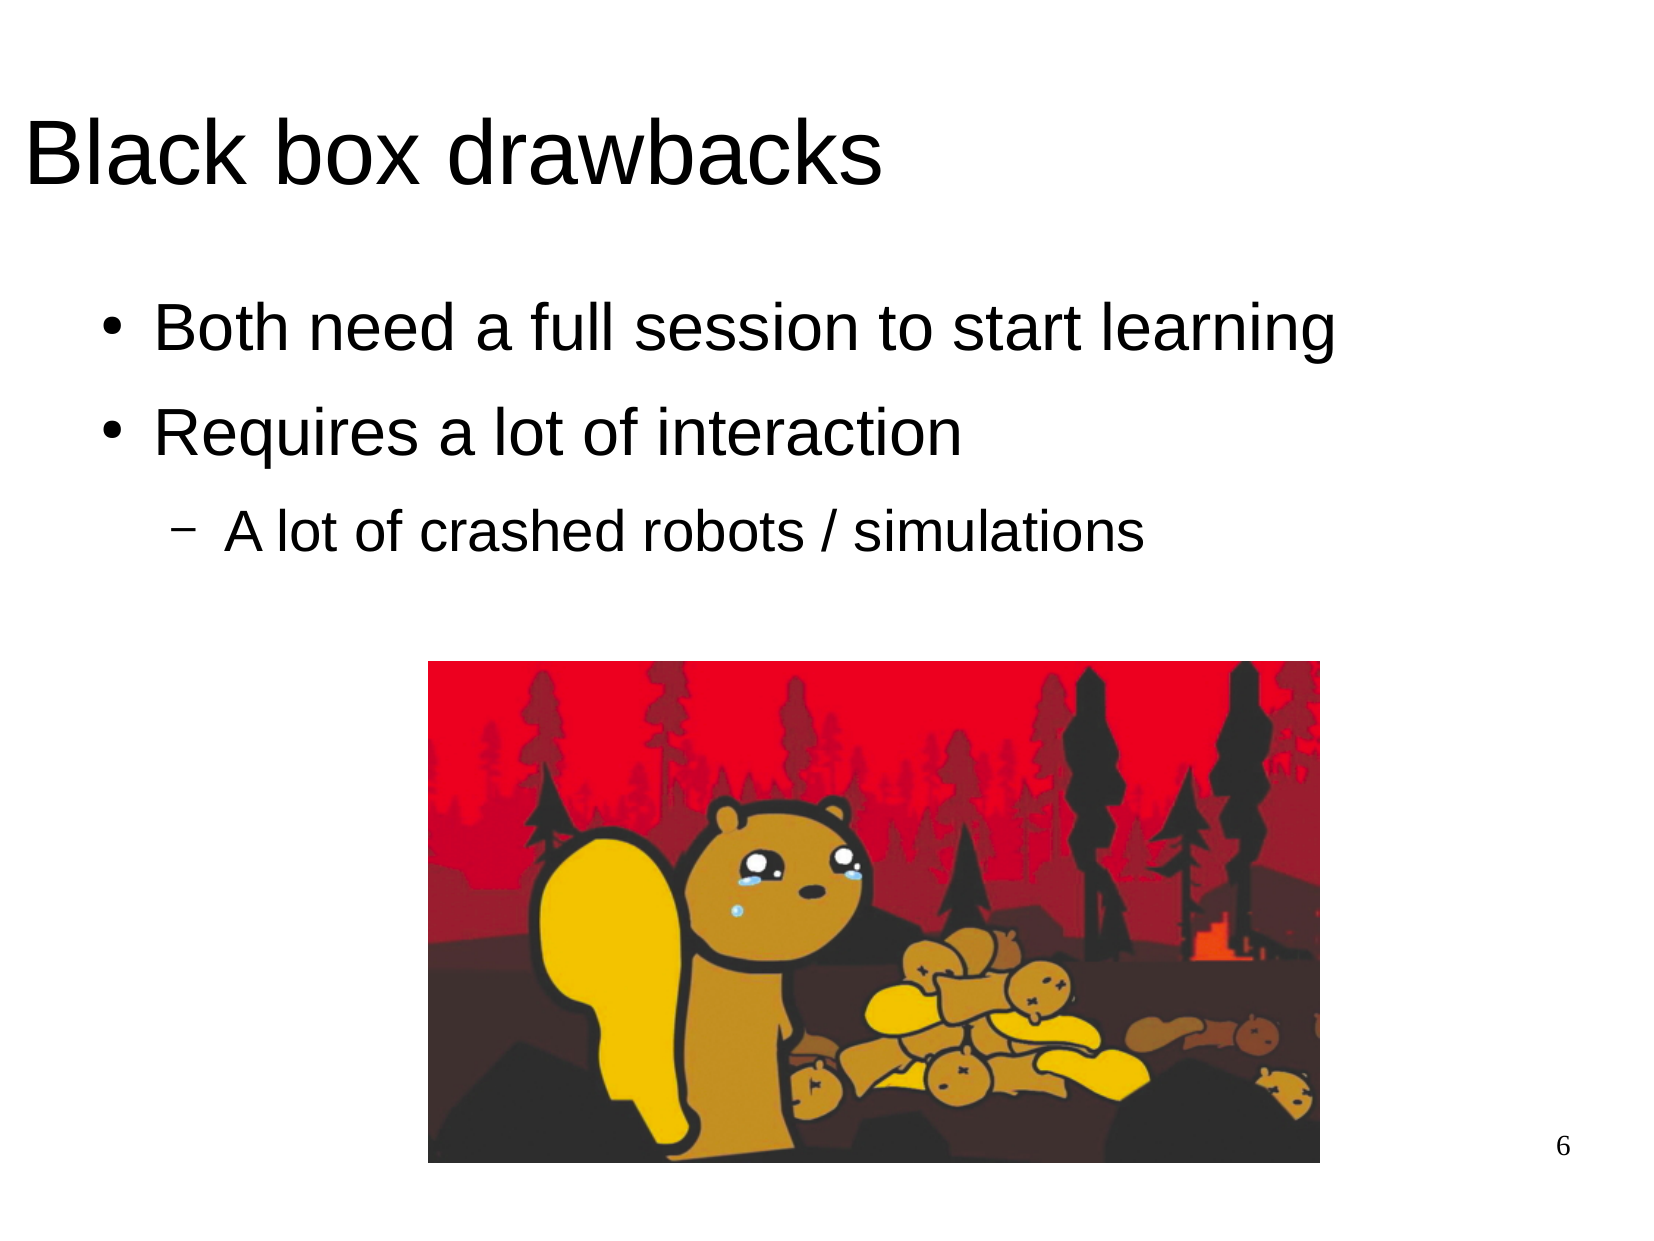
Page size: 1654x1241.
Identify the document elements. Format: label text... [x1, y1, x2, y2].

title Black box drawbacks [23, 49, 1512, 257]
picture [428, 661, 1320, 1163]
list Both need a full session to start learning Requires a lot of interaction A lot of crashed robots / simulations [82, 290, 1571, 1010]
